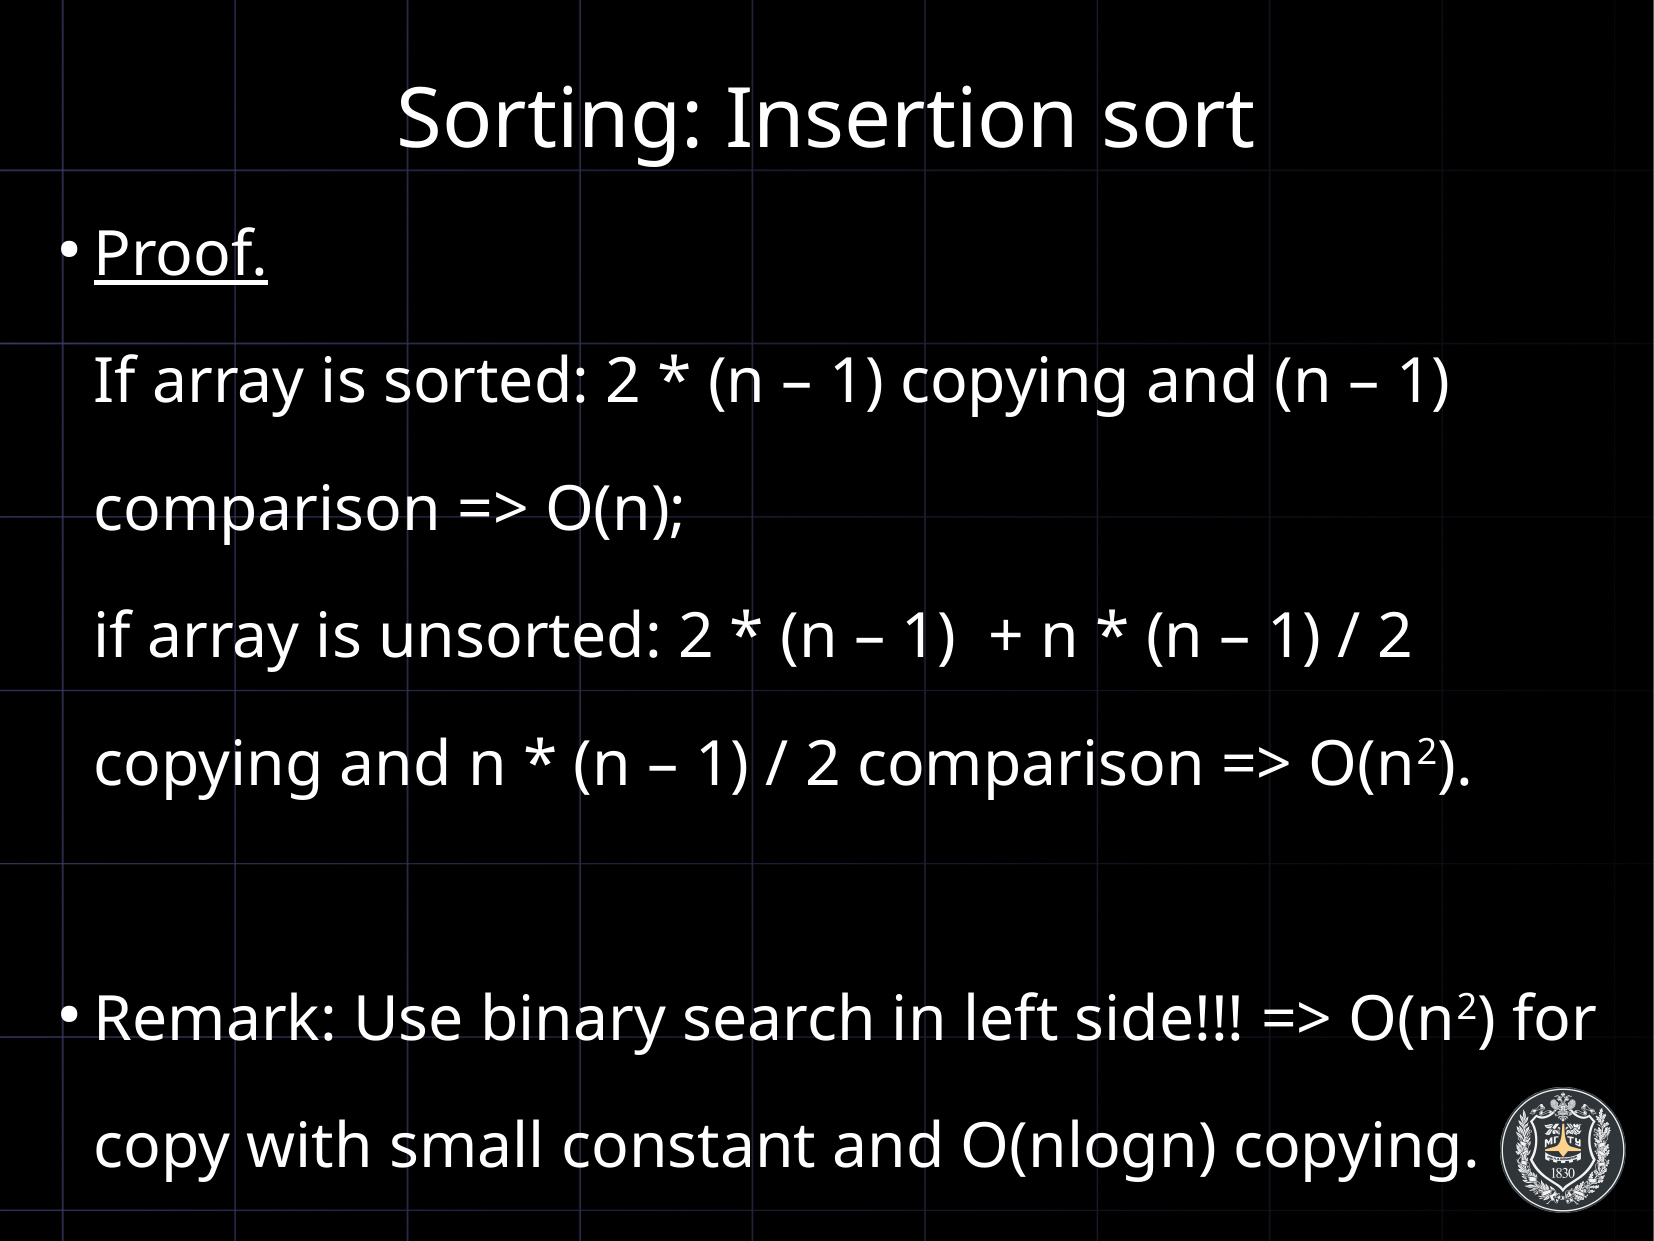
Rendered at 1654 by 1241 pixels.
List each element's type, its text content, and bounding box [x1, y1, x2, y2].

picture [1273, 1156, 1291, 1163]
title Sorting: Insertion sort [82, 37, 1571, 158]
picture [601, 1156, 619, 1163]
picture [173, 1156, 189, 1163]
picture [0, 0, 1654, 1241]
text_box Proof. If array is sorted: 2 * (n – 1) copying and (n – 1) comparison => O(n); if array is unsorted: 2 * (n – 1) + n * (n – 1) / 2 copying and n * (n – 1) / 2 comparison => O(n2). Remark: Use binary search in left side!!! => O(n2) for copy with small constant and O(nlogn) copying. [43, 158, 1654, 1156]
picture [1130, 1156, 1147, 1163]
picture [916, 1156, 933, 1163]
picture [972, 1156, 996, 1163]
picture [1434, 1156, 1451, 1163]
picture [1312, 1156, 1328, 1163]
picture [841, 1156, 856, 1163]
picture [1093, 1156, 1111, 1163]
picture [133, 1156, 151, 1163]
picture [729, 1156, 744, 1163]
picture [486, 1156, 501, 1163]
